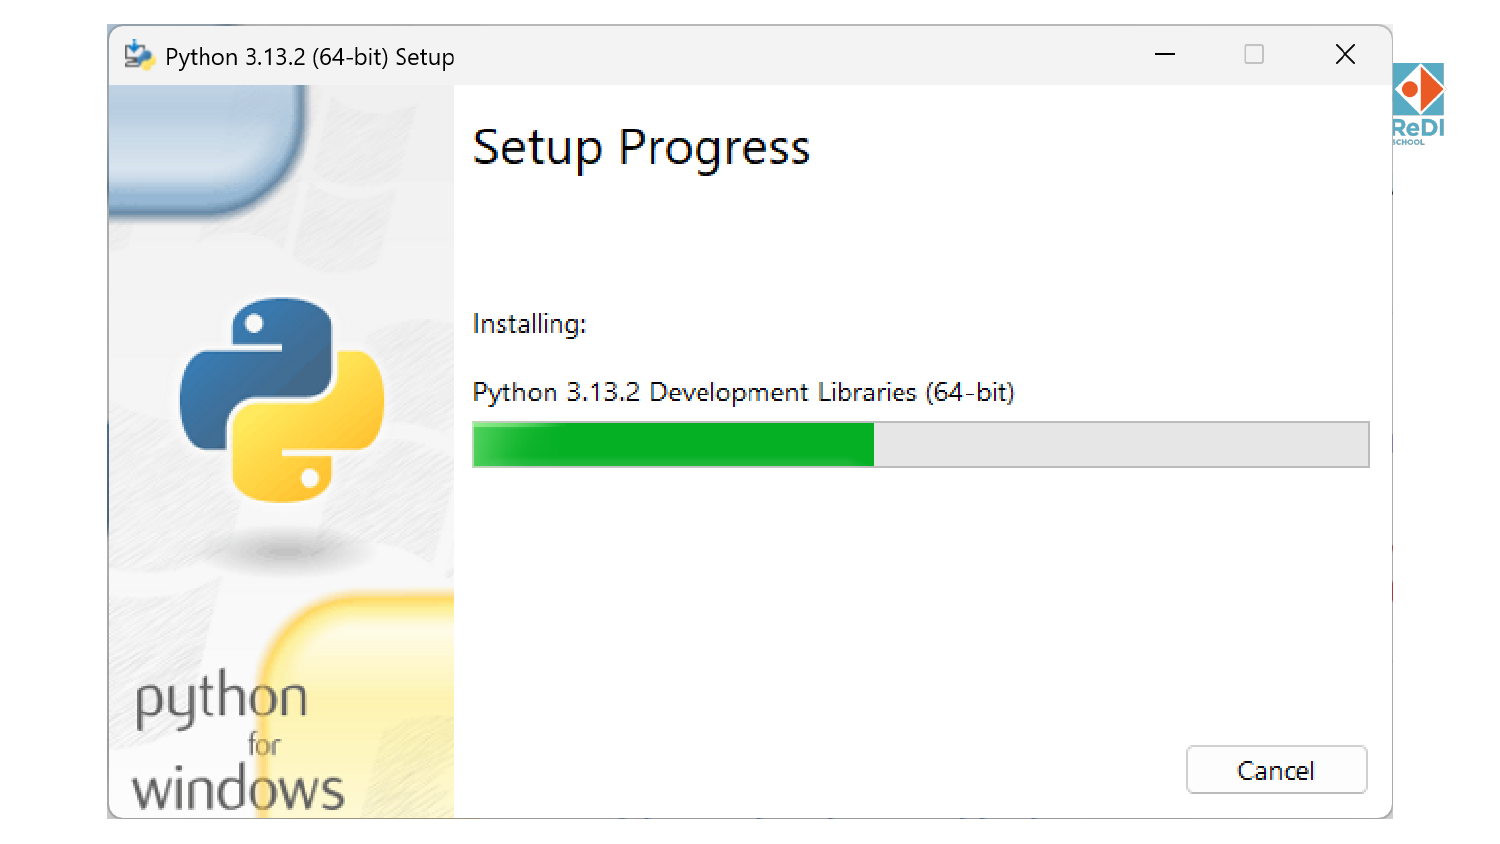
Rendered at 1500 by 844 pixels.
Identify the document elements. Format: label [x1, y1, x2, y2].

picture [107, 24, 1447, 819]
